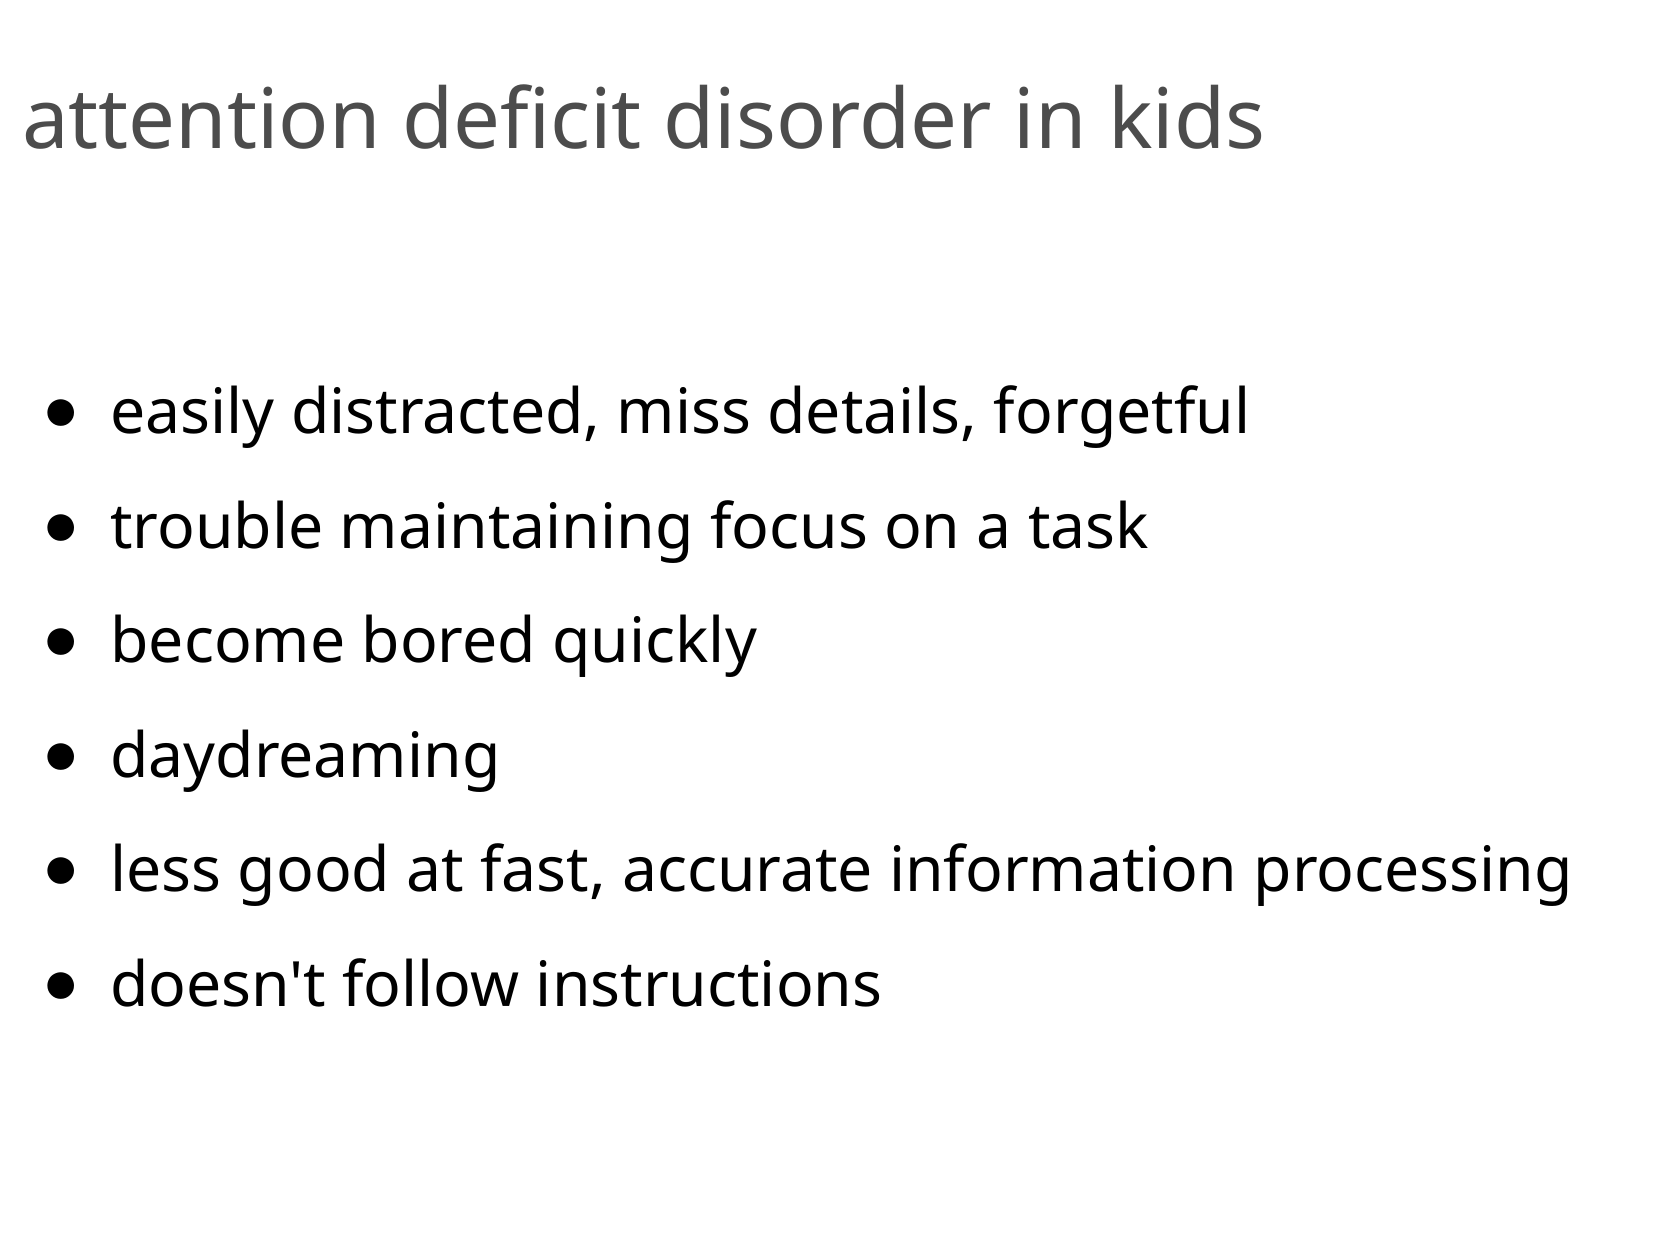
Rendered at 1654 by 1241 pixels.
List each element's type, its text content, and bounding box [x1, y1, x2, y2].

title attention deficit disorder in kids [22, 19, 1654, 213]
list easily distracted, miss details, forgetful trouble maintaining focus on a task become bored quickly daydreaming less good at fast, accurate information processing doesn't follow instructions [25, 226, 1654, 1166]
